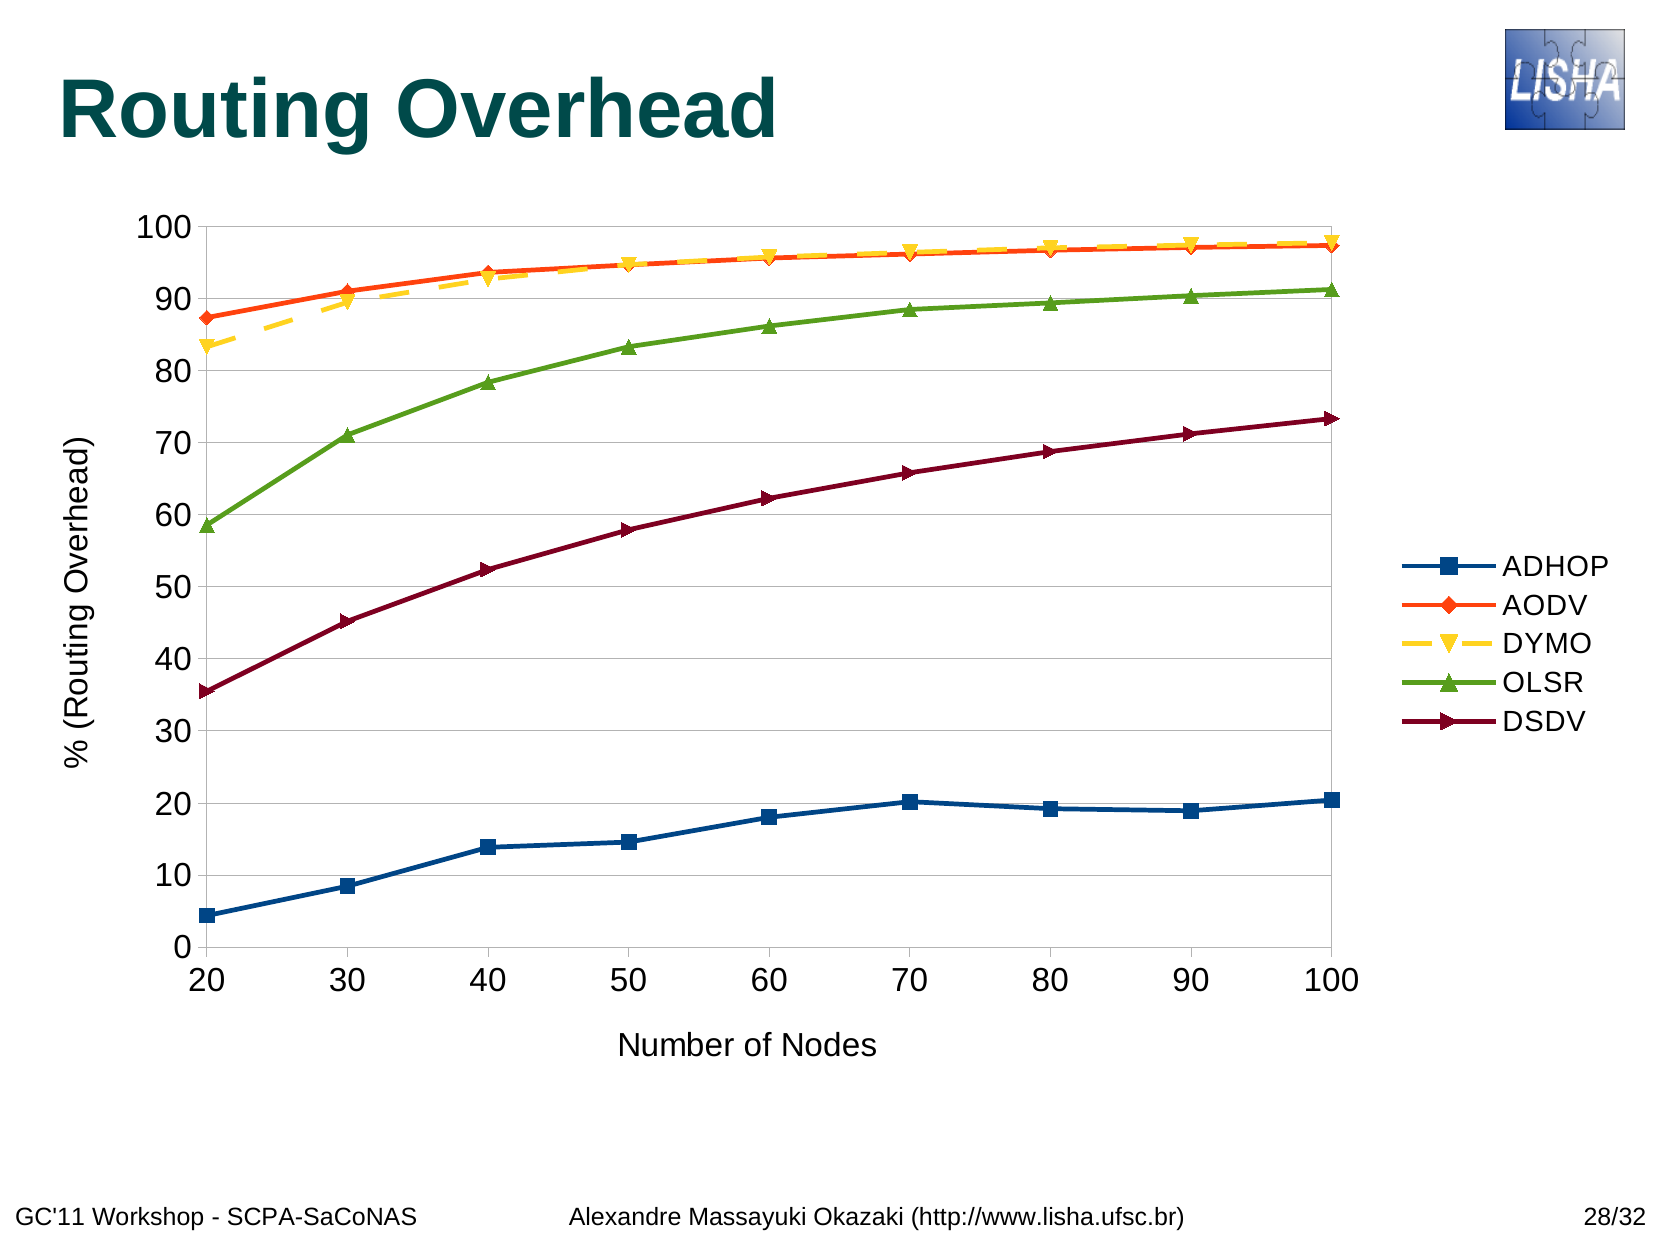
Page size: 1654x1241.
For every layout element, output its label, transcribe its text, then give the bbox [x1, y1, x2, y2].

chart [21, 190, 1633, 1097]
title Routing Overhead [58, 11, 1595, 190]
picture [1595, 29, 1625, 130]
